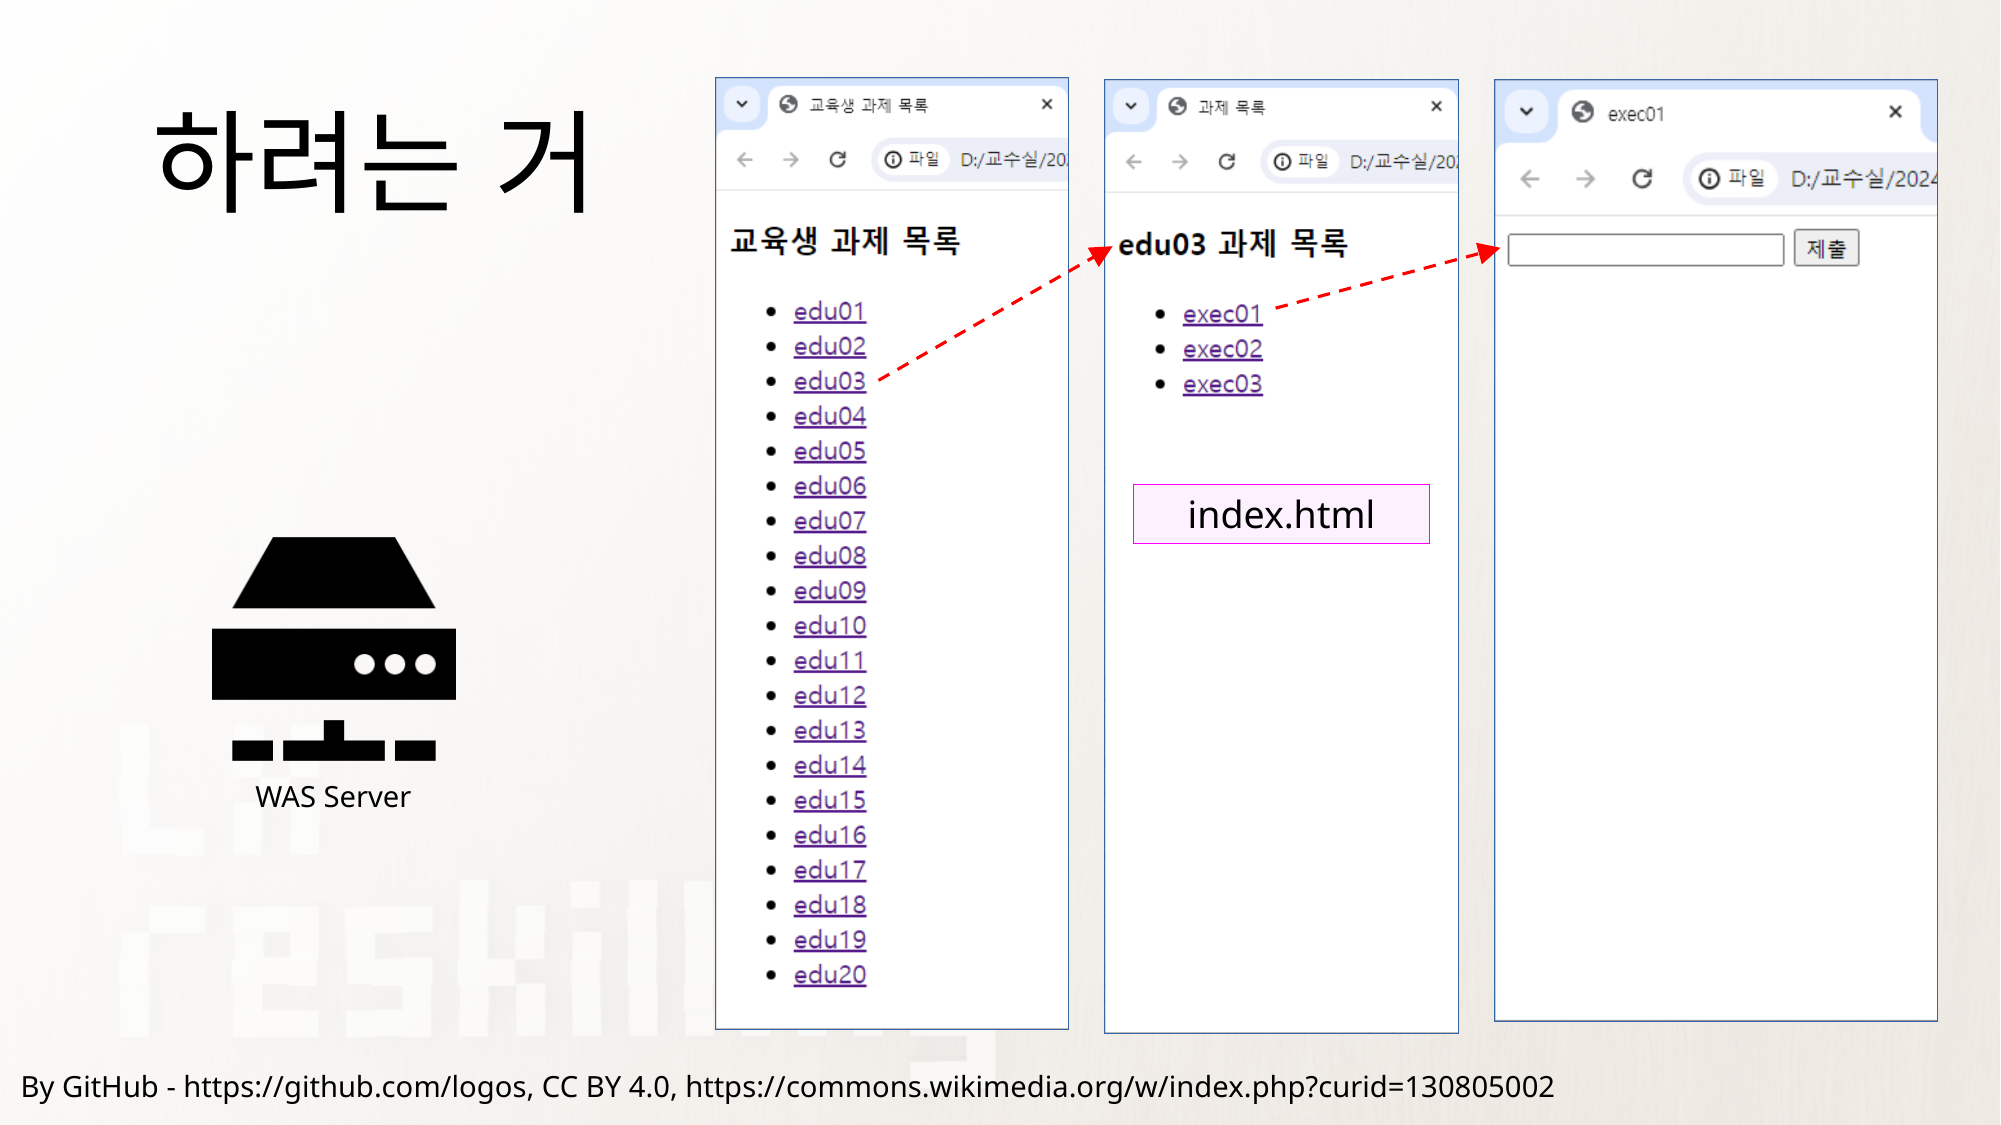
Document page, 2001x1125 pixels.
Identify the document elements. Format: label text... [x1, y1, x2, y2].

title 하려는 거 [137, 59, 1863, 278]
picture [1104, 79, 1459, 1034]
picture [715, 77, 1069, 1030]
picture [212, 527, 456, 771]
text_box index.html [1133, 484, 1430, 544]
picture [1494, 79, 1938, 1022]
text_box By GitHub - https://github.com/logos, CC BY 4.0, https://commons.wikimedia.org/w/index.php?curid=130805002 [5, 1047, 1955, 1125]
text_box WAS Server [239, 770, 428, 821]
